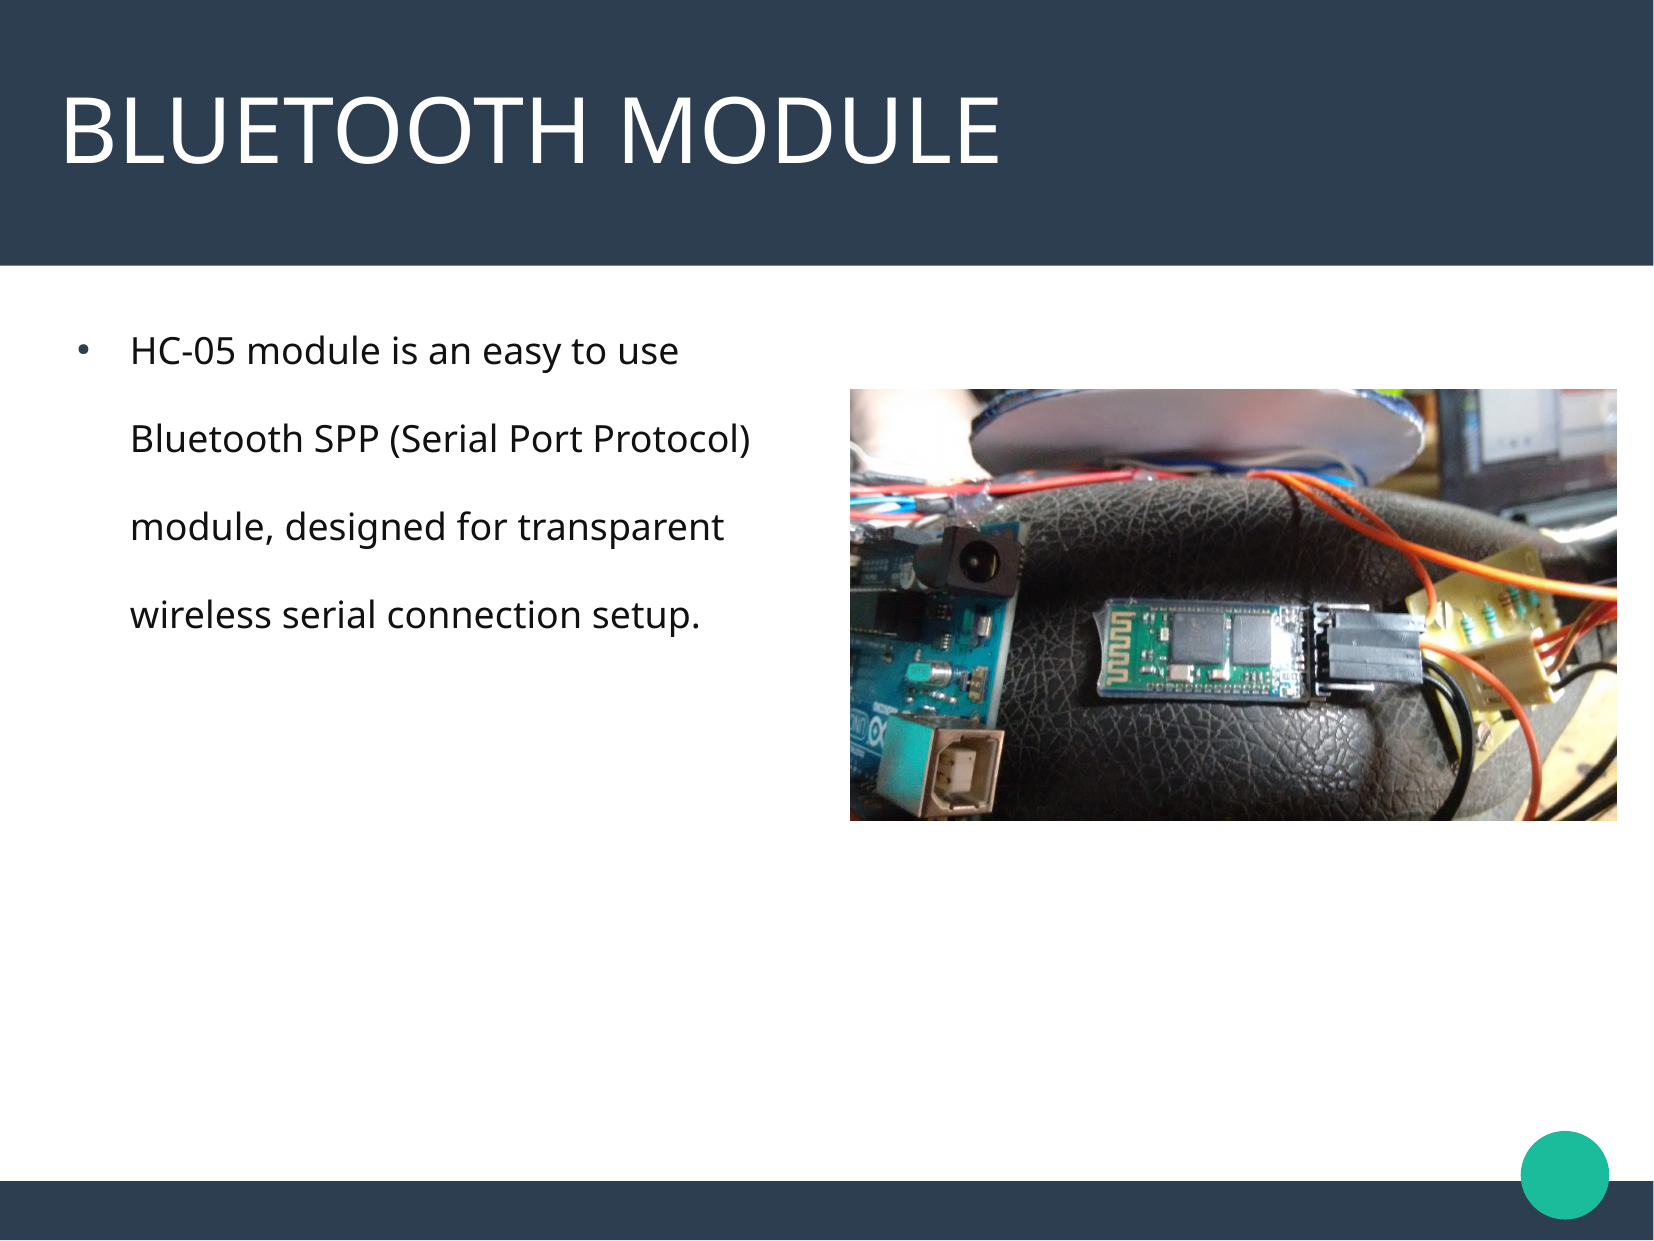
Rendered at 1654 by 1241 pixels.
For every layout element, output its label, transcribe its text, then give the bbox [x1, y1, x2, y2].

picture [850, 389, 1617, 821]
title BLUETOOTH MODULE [59, 49, 1595, 207]
list HC-05 module is an easy to use Bluetooth SPP (Serial Port Protocol) module, designed for transparent wireless serial connection setup. [59, 324, 1595, 1152]
